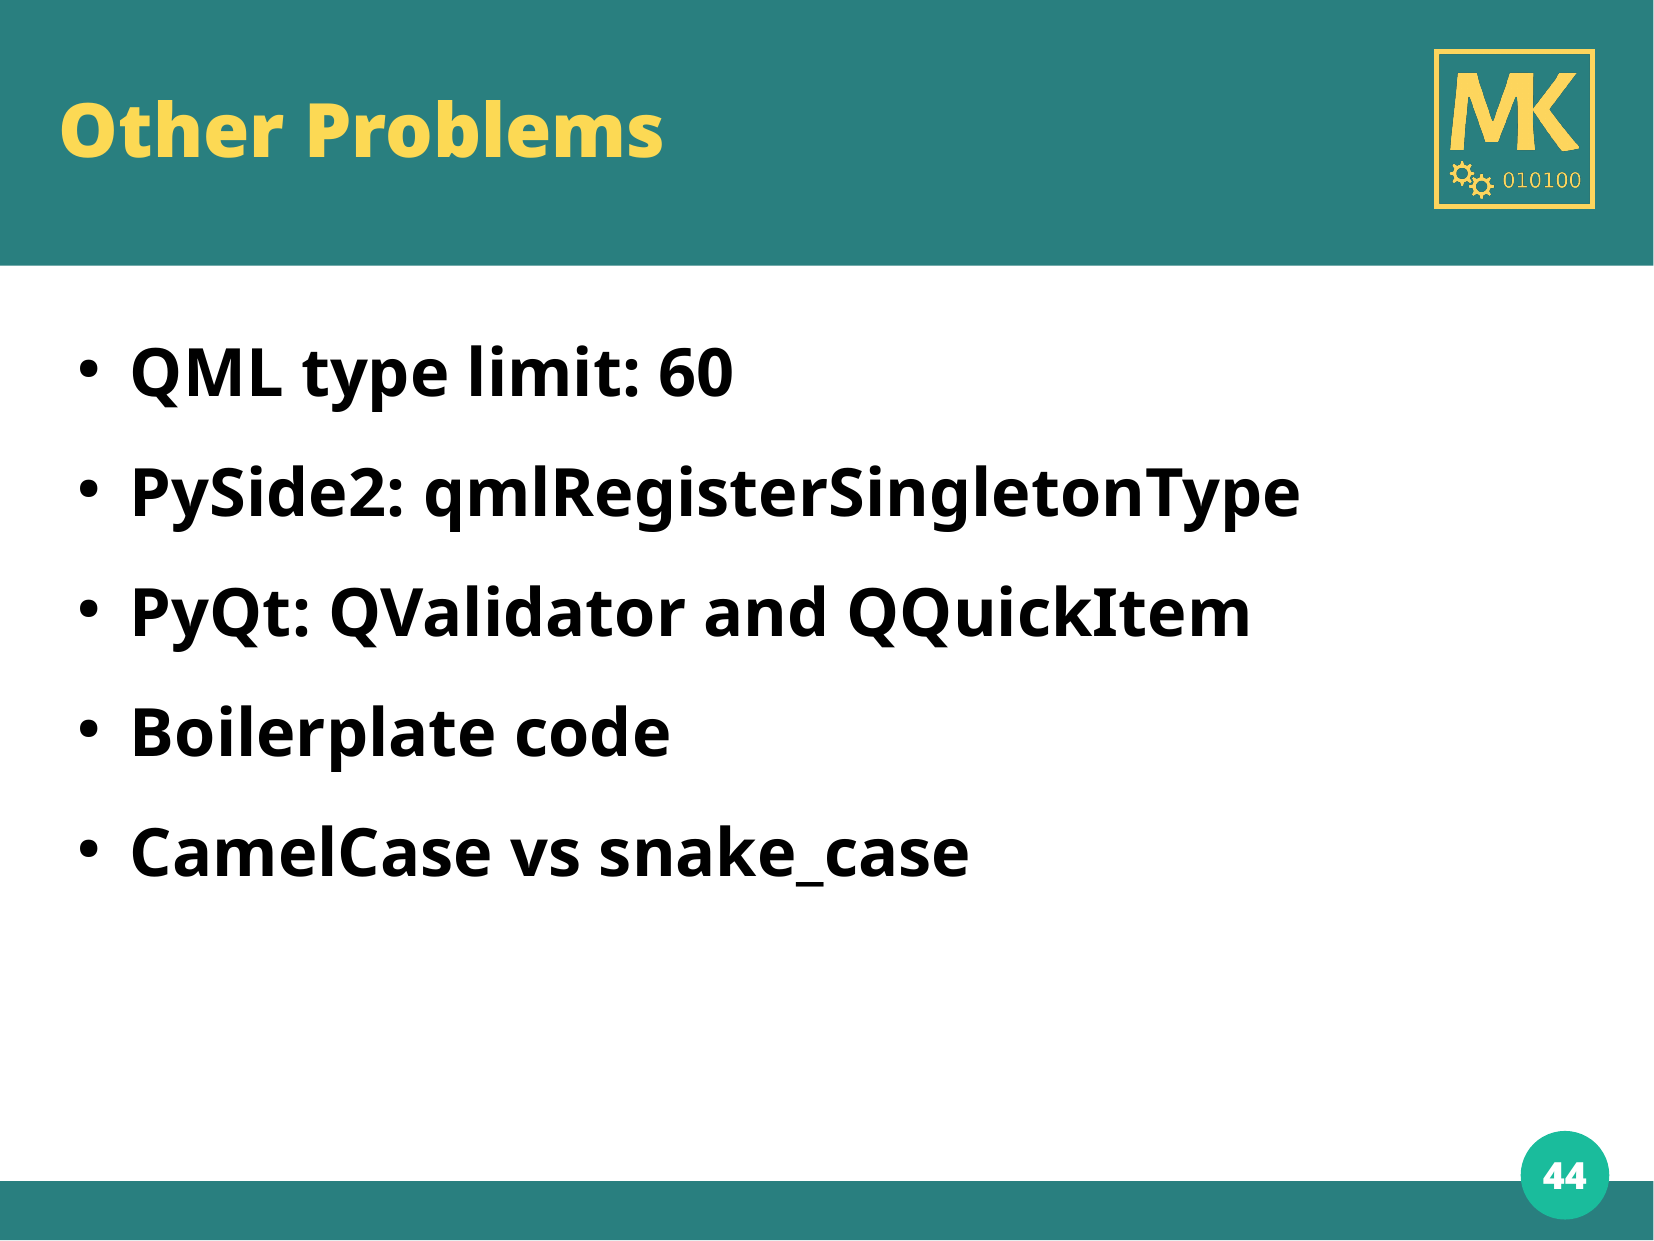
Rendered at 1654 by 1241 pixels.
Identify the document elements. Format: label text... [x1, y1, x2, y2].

title Other Problems [59, 49, 1595, 207]
list QML type limit: 60 PySide2: qmlRegisterSingletonType PyQt: QValidator and QQuickItem Boilerplate code CamelCase vs snake_case [59, 324, 1595, 1152]
